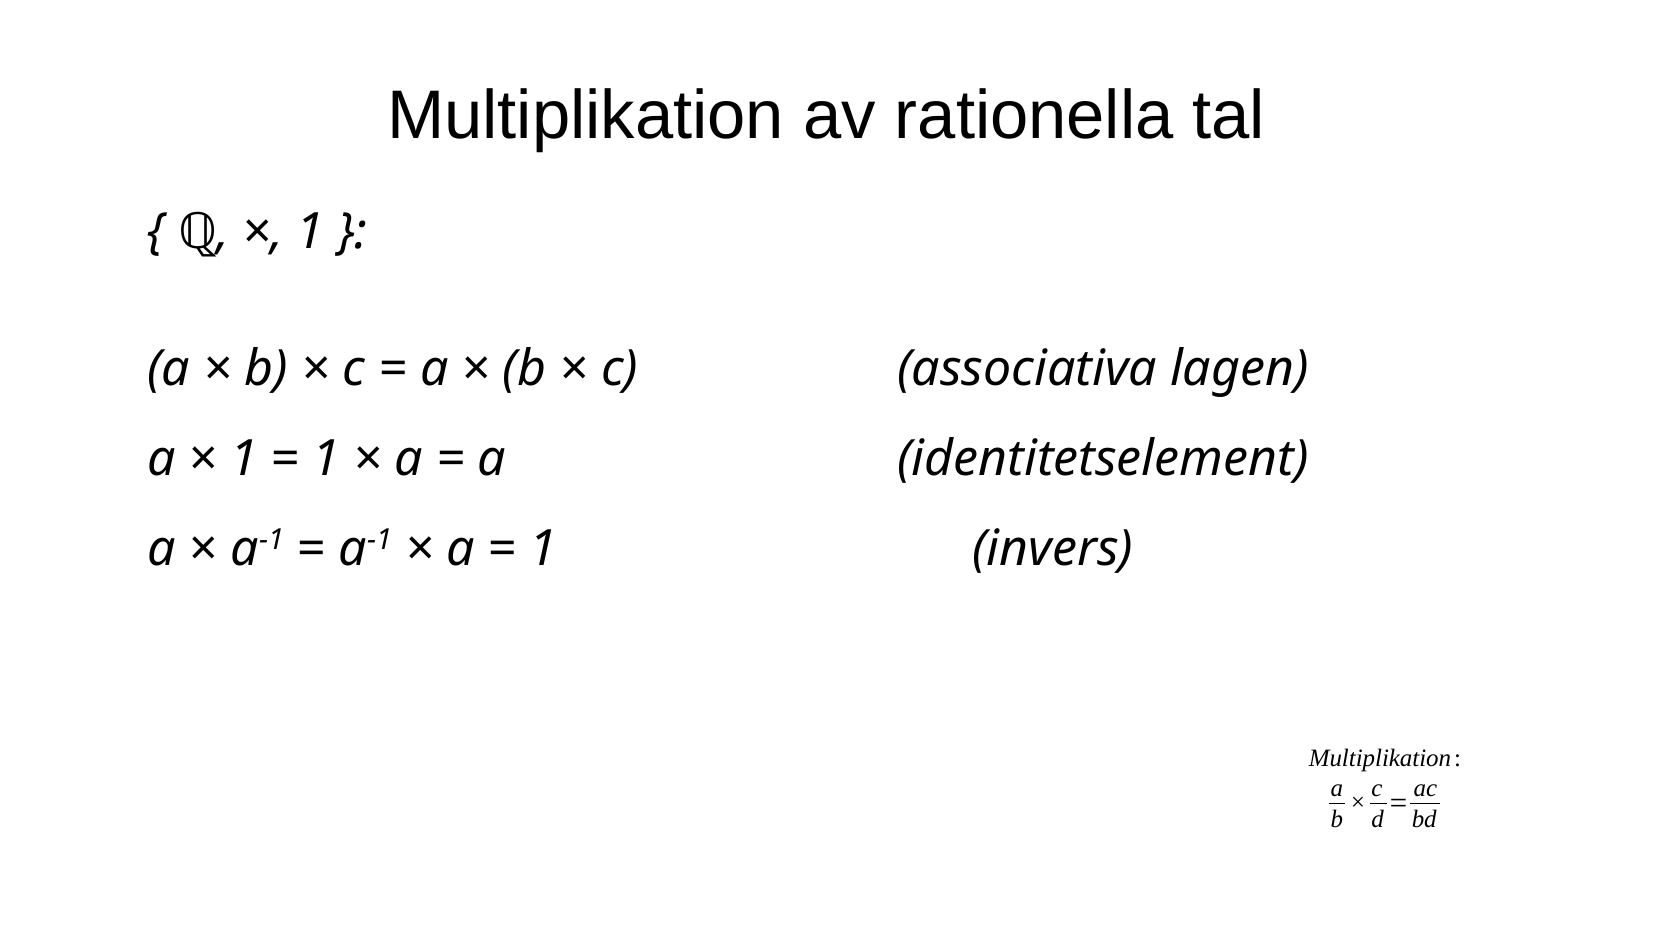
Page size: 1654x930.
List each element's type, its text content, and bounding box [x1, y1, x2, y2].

chart [1300, 744, 1468, 834]
list { ℚ, ×, 1 }: (a × b) × c = a × (b × c) (associativa lagen) a × 1 = 1 × a = a (identitetselement) a × a-1 = a-1 × a = 1 (invers) [76, 195, 1565, 735]
title Multiplikation av rationella tal [82, 36, 1571, 193]
